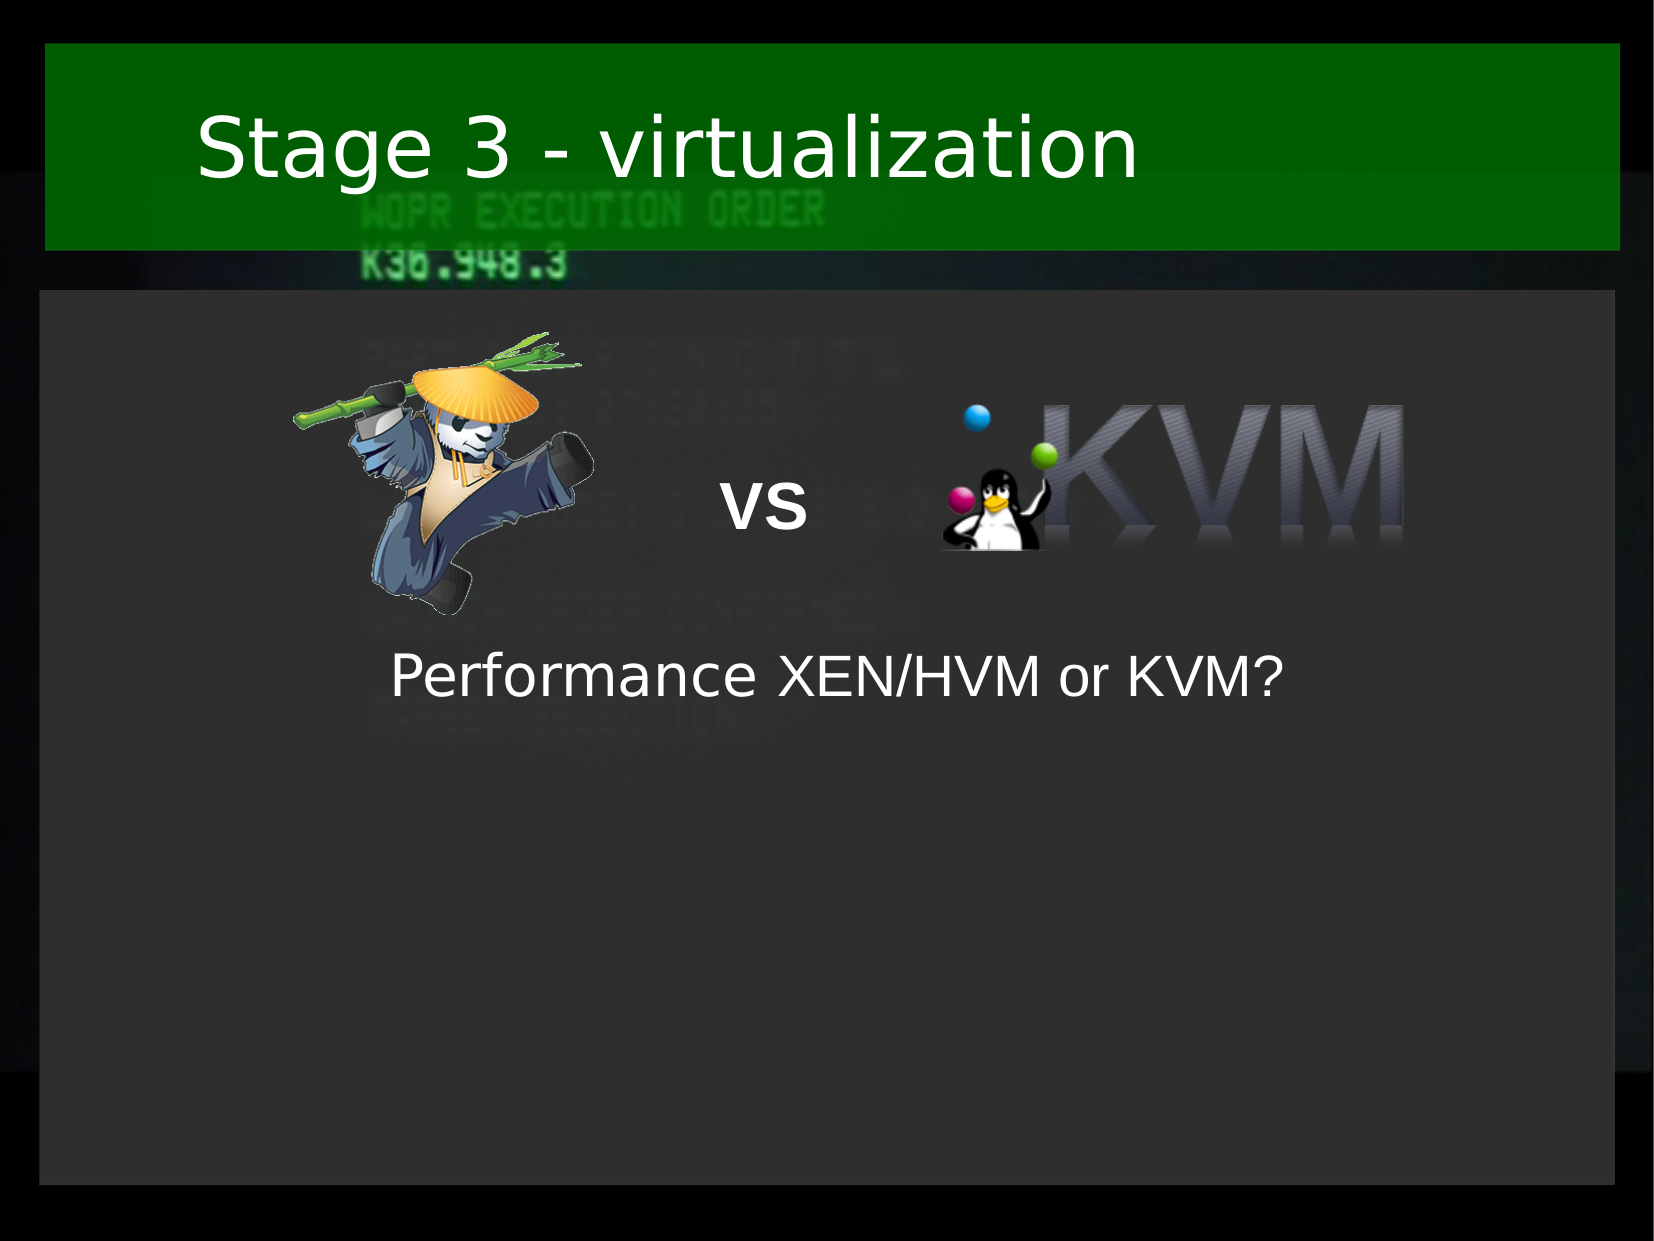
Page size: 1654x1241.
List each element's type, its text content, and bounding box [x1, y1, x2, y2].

title Stage 3 - virtualization [45, 43, 1621, 251]
picture [0, 0, 1654, 1241]
text_box Performance XEN/HVM or KVM? [374, 633, 1279, 716]
text_box VS [704, 450, 824, 541]
text_box [39, 290, 1615, 1185]
